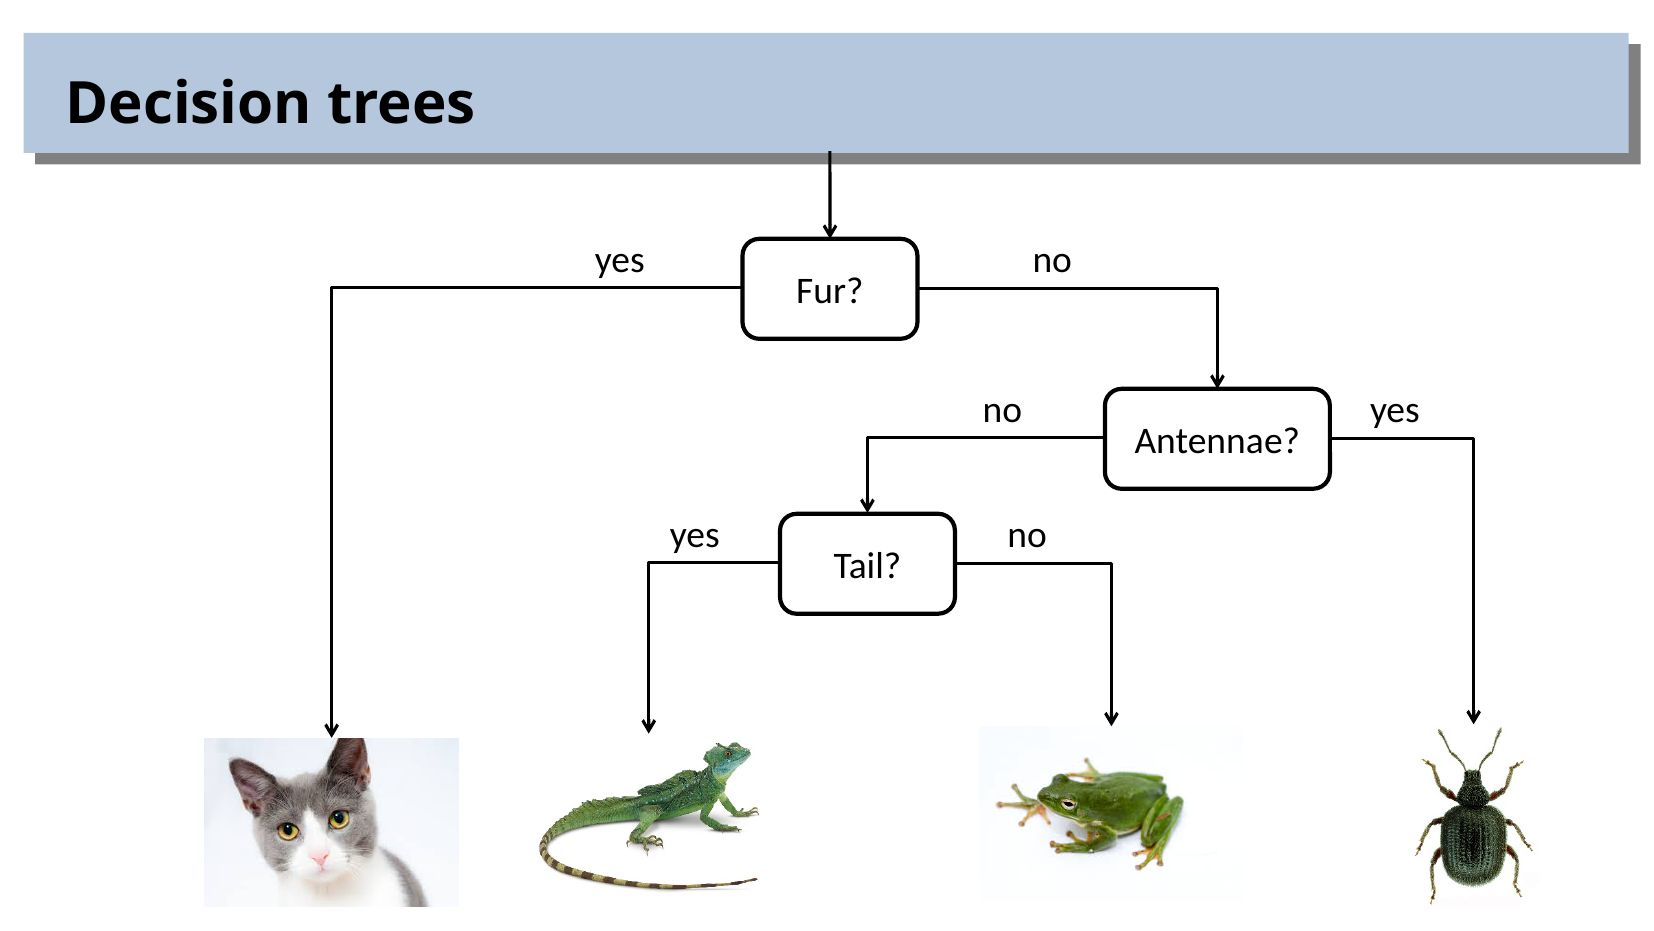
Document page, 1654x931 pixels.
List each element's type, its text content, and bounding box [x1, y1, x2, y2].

picture [529, 734, 768, 904]
text_box yes [579, 226, 730, 289]
text_box yes [1354, 376, 1505, 439]
text_box no [992, 501, 1143, 564]
text_box no [967, 376, 1118, 439]
text_box yes [654, 501, 805, 564]
picture [979, 726, 1243, 902]
text_box Fur? [742, 238, 918, 339]
text_box Tail? [780, 513, 955, 614]
text_box Decision trees [51, 54, 652, 135]
picture [204, 738, 459, 907]
picture [1342, 724, 1606, 907]
text_box [23, 32, 1629, 153]
text_box no [1017, 226, 1168, 289]
text_box Antennae? [1104, 388, 1330, 489]
